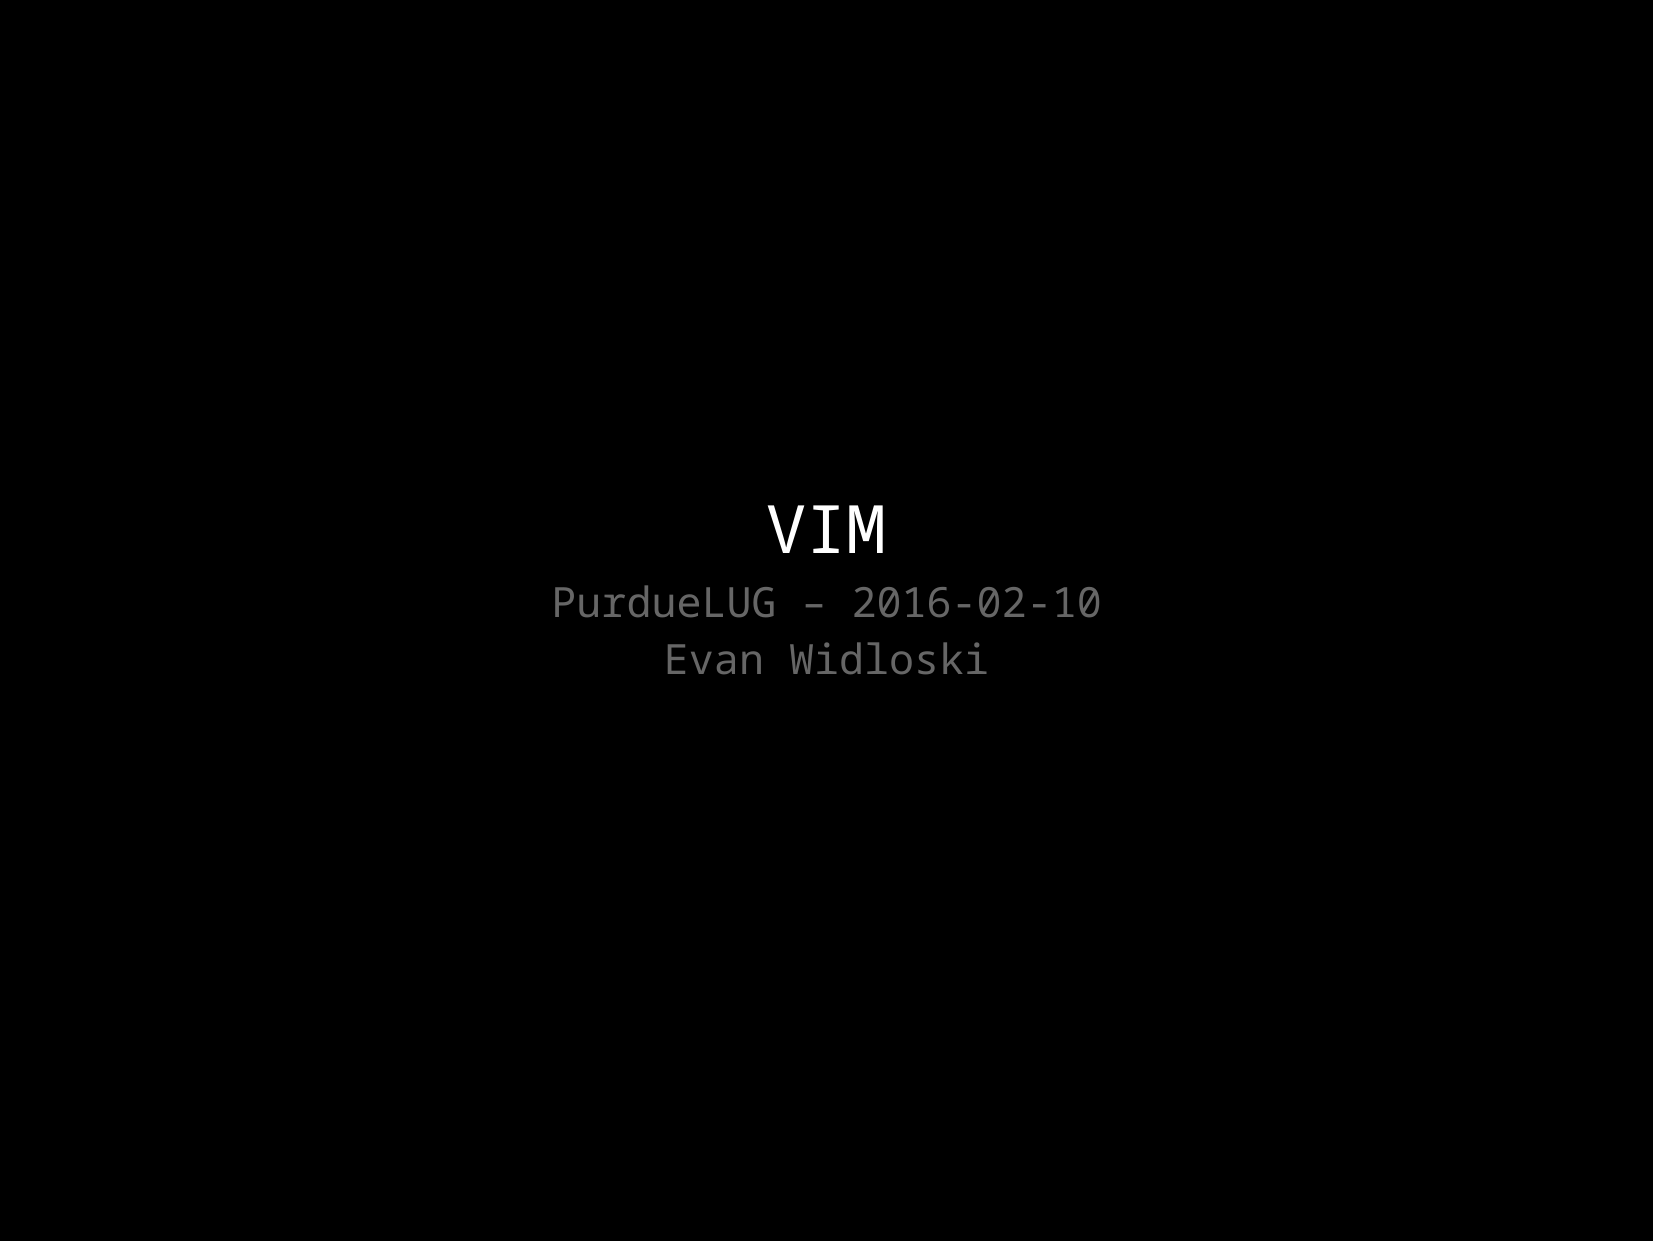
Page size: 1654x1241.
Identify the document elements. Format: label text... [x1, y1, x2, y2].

subtitle VIM PurdueLUG – 2016-02-10 Evan Widloski [82, 225, 1571, 945]
